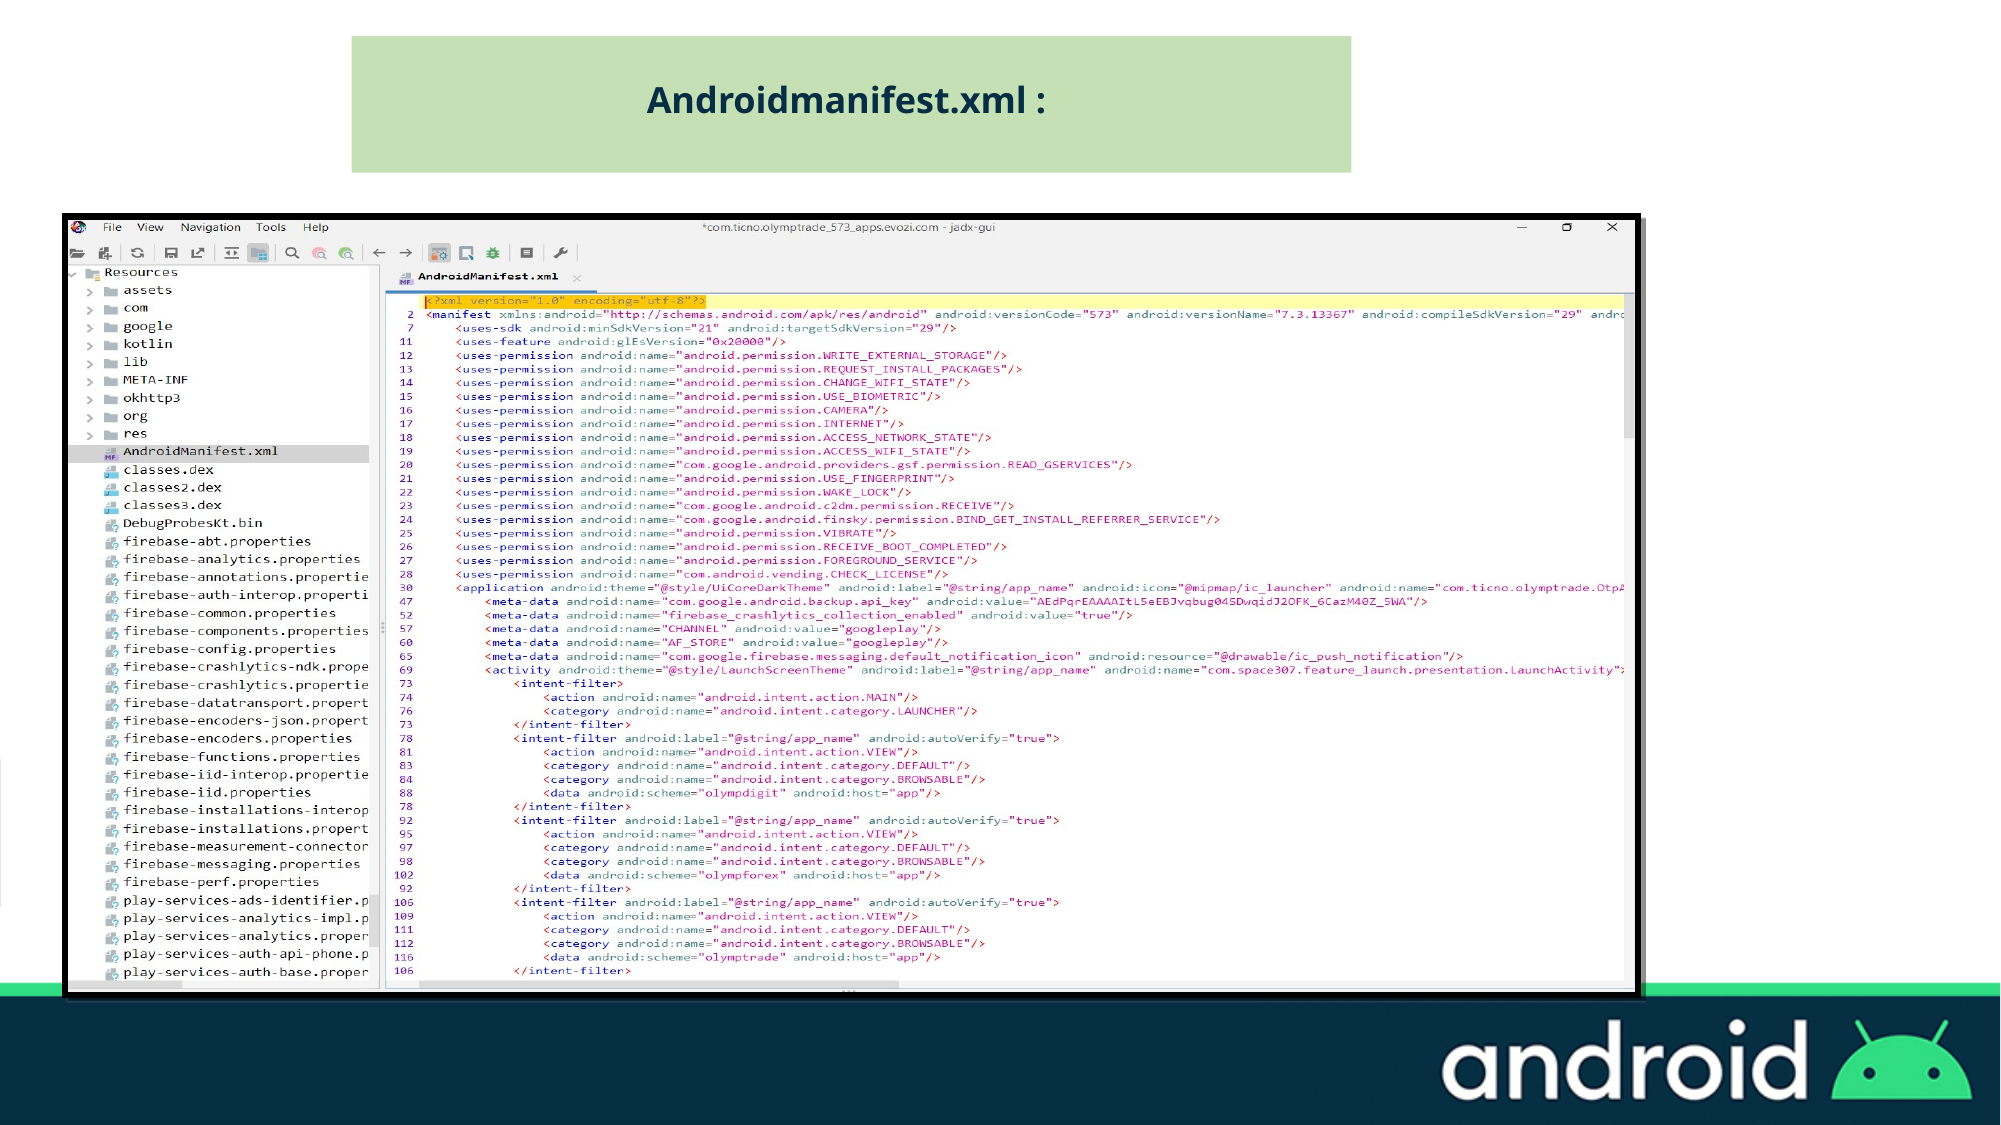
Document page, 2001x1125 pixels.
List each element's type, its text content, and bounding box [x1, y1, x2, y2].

picture [68, 219, 1635, 993]
title Androidmanifest.xml : [351, 36, 1352, 173]
